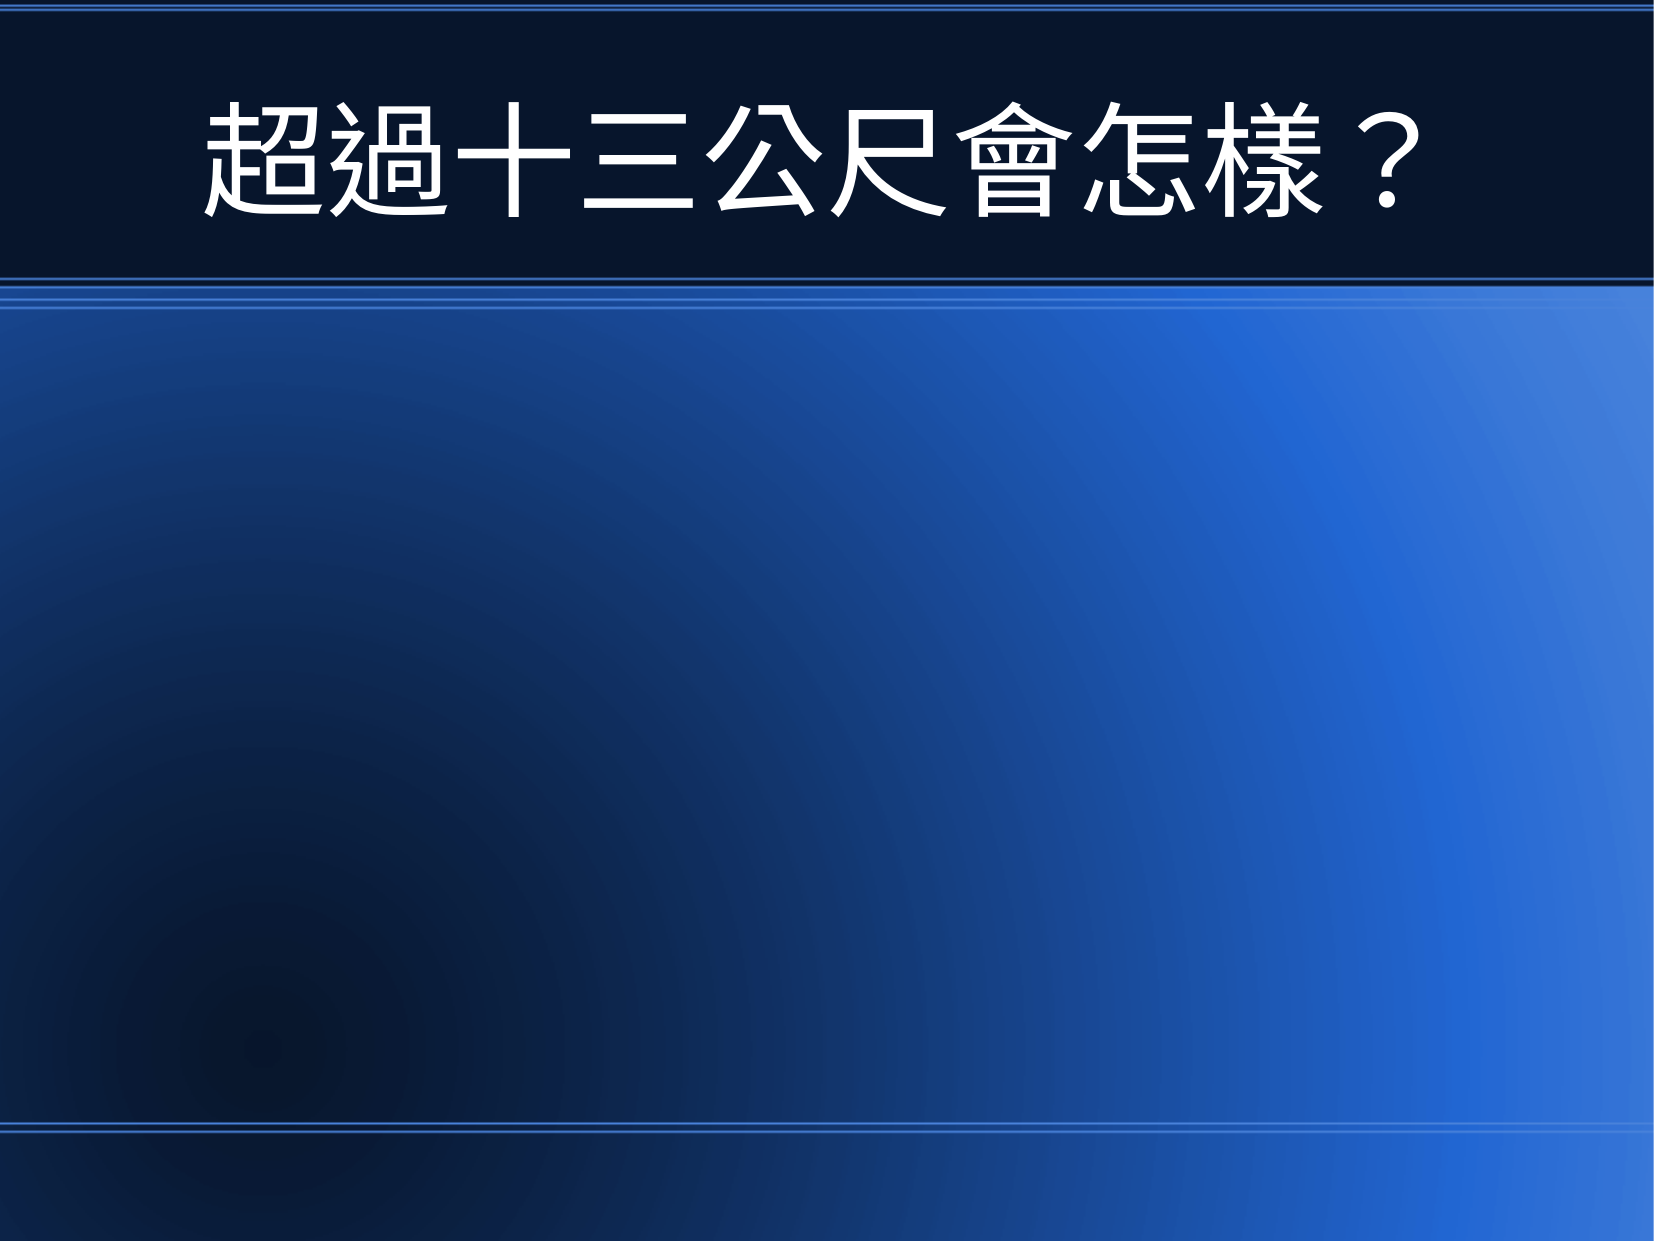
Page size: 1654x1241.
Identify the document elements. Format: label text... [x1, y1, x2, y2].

picture [0, 0, 1654, 1241]
title 超過十三公尺會怎樣？ [82, 49, 1571, 257]
